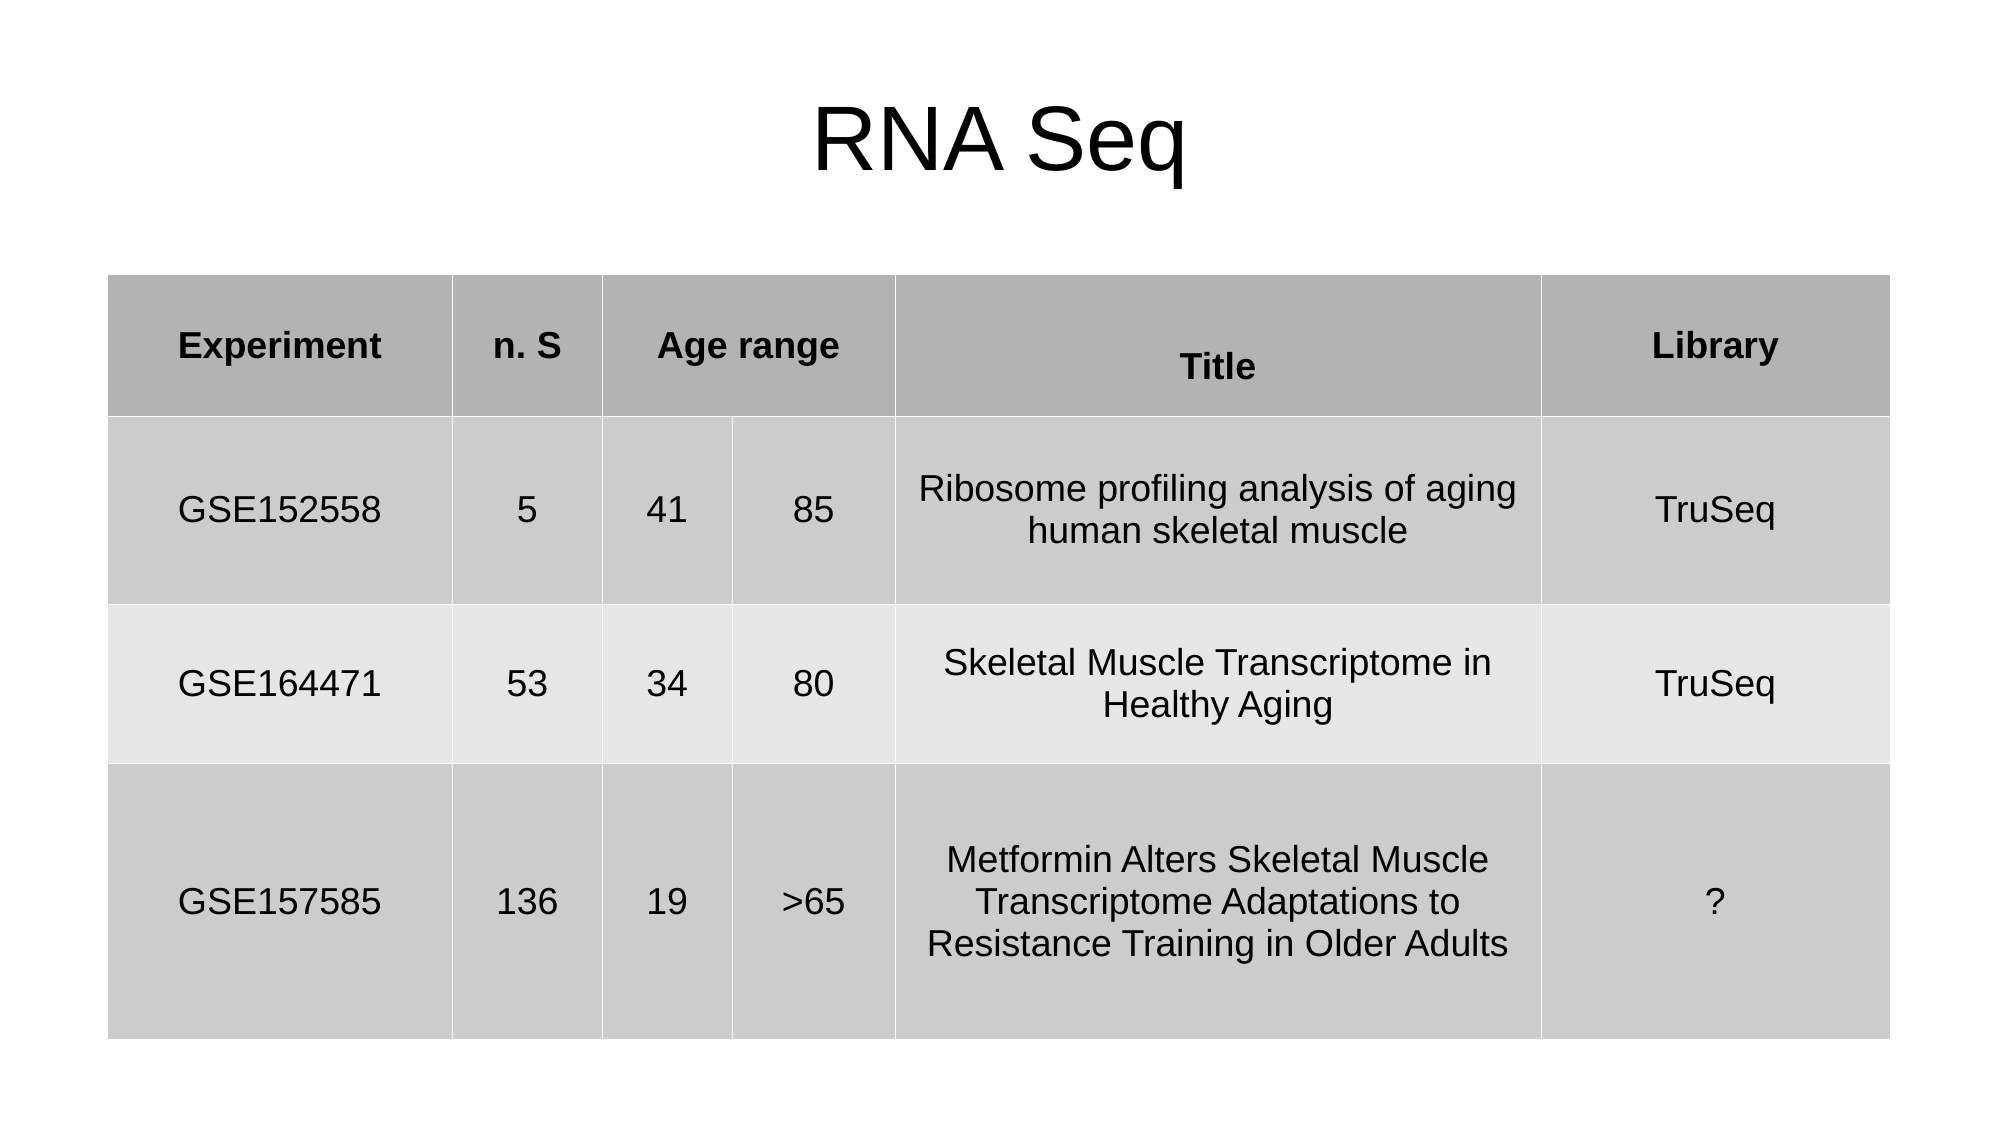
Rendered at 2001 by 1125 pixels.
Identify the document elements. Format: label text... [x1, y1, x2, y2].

table_cell 41 [603, 417, 732, 604]
table_header Age range [603, 275, 895, 416]
table_cell ? [1542, 764, 1890, 1039]
table_cell 85 [733, 417, 895, 604]
table_cell 5 [453, 417, 602, 604]
table_cell 34 [603, 605, 732, 763]
title RNA Seq [99, 44, 1901, 233]
table_header Title [896, 275, 1541, 416]
table_header Experiment [108, 275, 452, 416]
table_cell Metformin Alters Skeletal Muscle Transcriptome Adaptations to Resistance Training in Older Adults [896, 764, 1541, 1039]
table_cell TruSeq [1542, 417, 1890, 604]
table_cell 136 [453, 764, 602, 1039]
table_cell >65 [733, 764, 895, 1039]
table_header n. S [453, 275, 602, 416]
table_cell Ribosome profiling analysis of aging human skeletal muscle [896, 417, 1541, 604]
table_cell Skeletal Muscle Transcriptome in Healthy Aging [896, 605, 1541, 763]
table_cell TruSeq [1542, 605, 1890, 763]
table_cell GSE152558 [108, 417, 452, 604]
table_cell GSE164471 [108, 605, 452, 763]
table_cell 19 [603, 764, 732, 1039]
table_cell 53 [453, 605, 602, 763]
table_cell GSE157585 [108, 764, 452, 1039]
table_cell 80 [733, 605, 895, 763]
table_header Library [1542, 275, 1890, 416]
